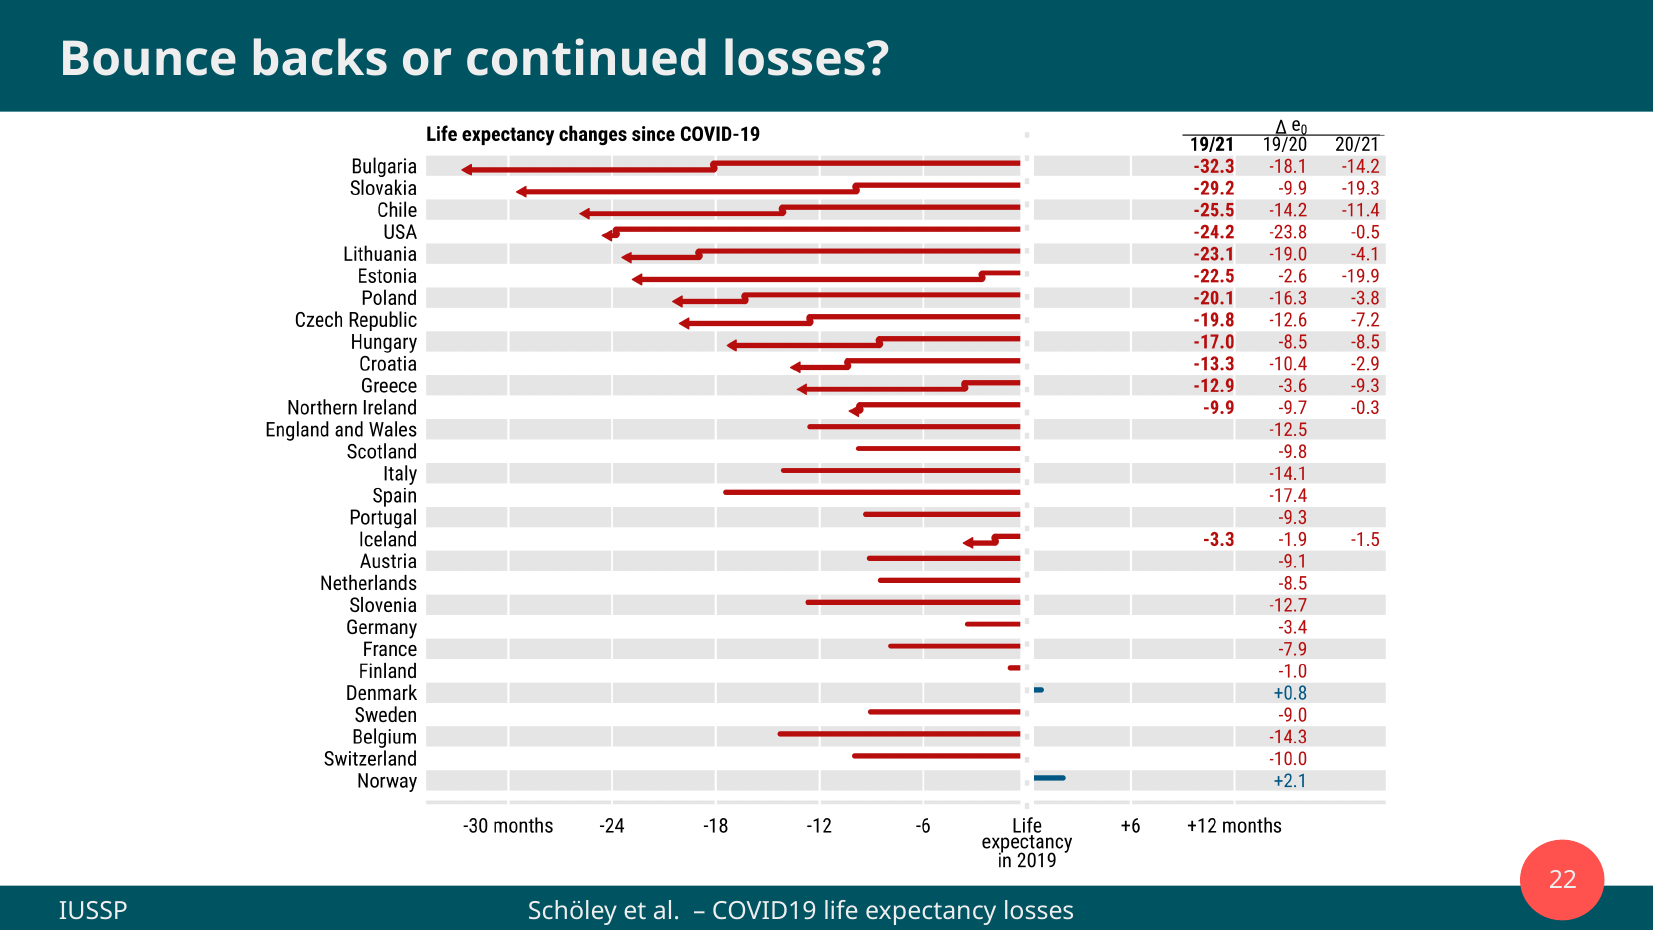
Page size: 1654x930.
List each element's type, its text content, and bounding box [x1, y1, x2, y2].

picture [263, 116, 1389, 880]
title Bounce backs or continued losses? [58, 0, 1594, 117]
